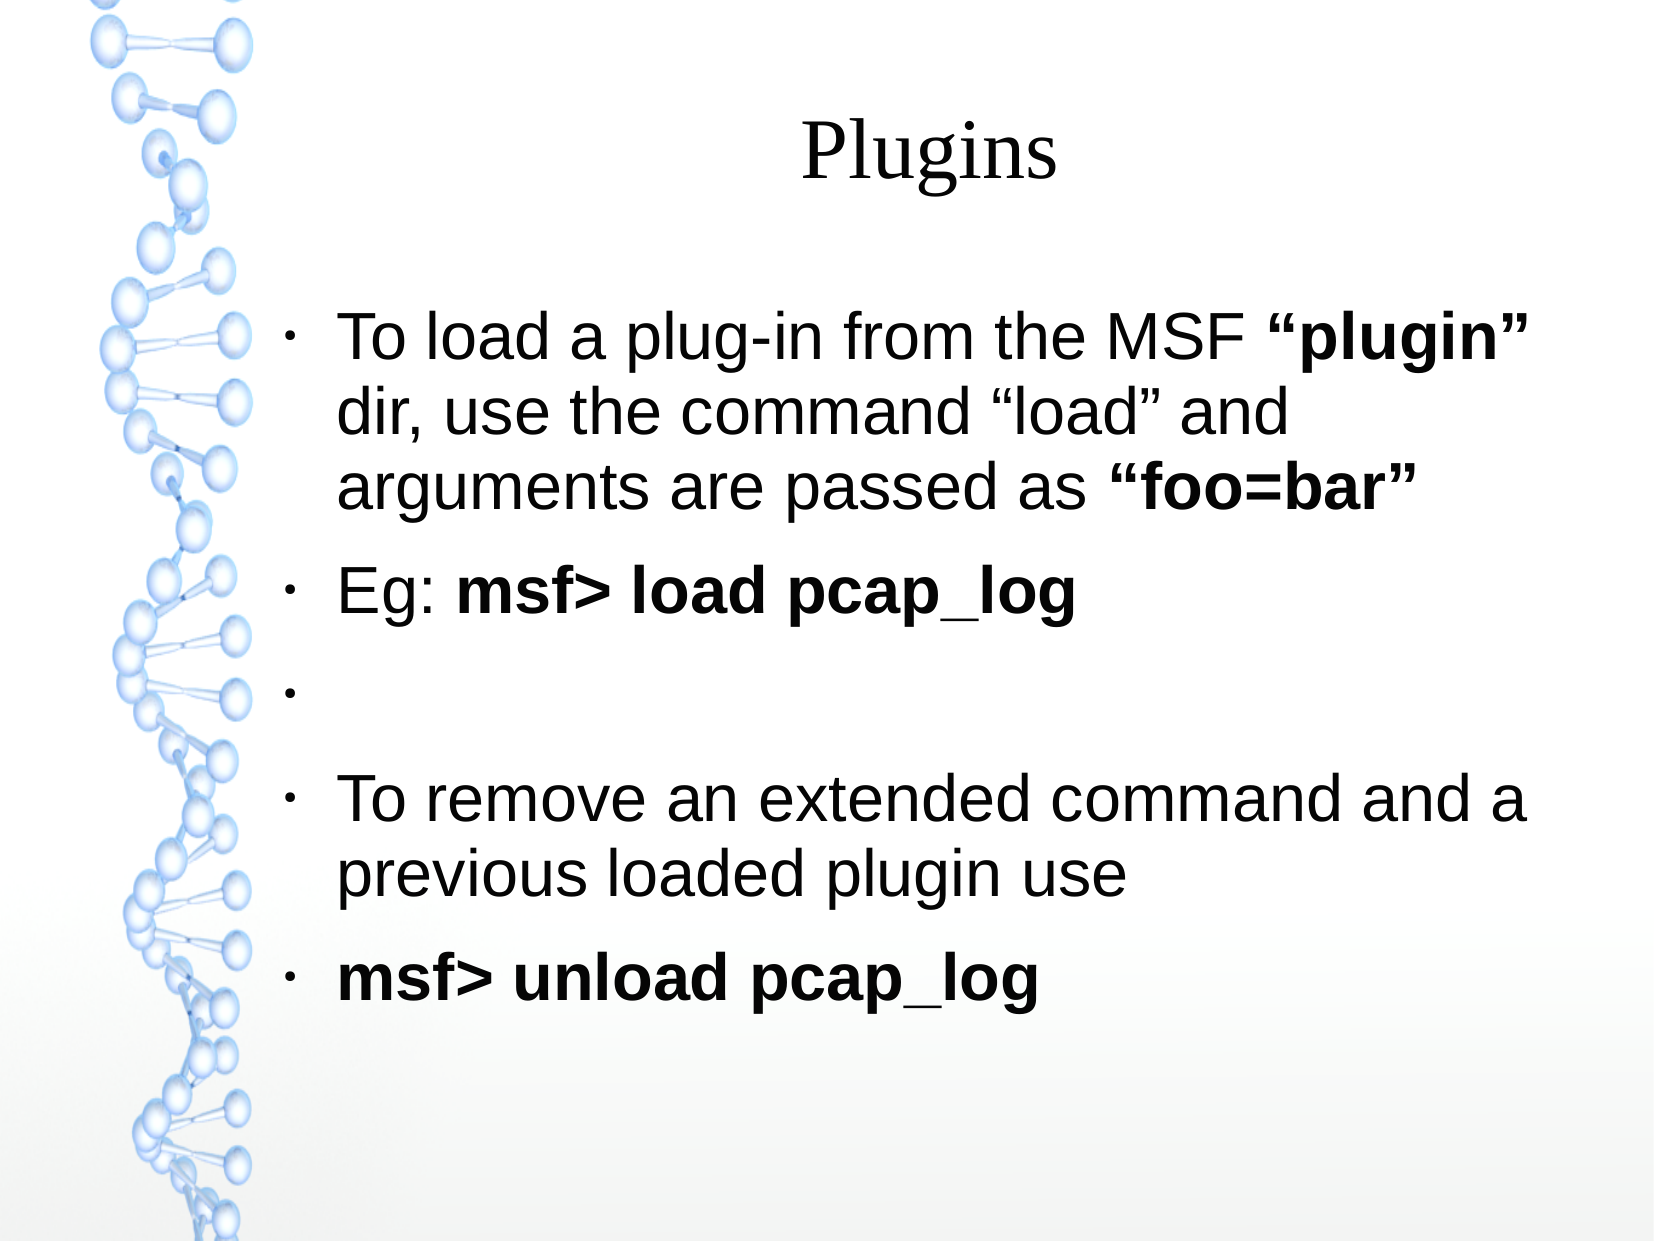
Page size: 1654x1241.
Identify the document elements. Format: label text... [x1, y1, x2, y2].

list To load a plug-in from the MSF “plugin” dir, use the command “load” and arguments are passed as “foo=bar” Eg: msf> load pcap_log To remove an extended command and a previous loaded plugin use msf> unload pcap_log [265, 299, 1595, 1019]
title Plugins [265, 47, 1595, 252]
picture [0, 0, 1654, 1241]
